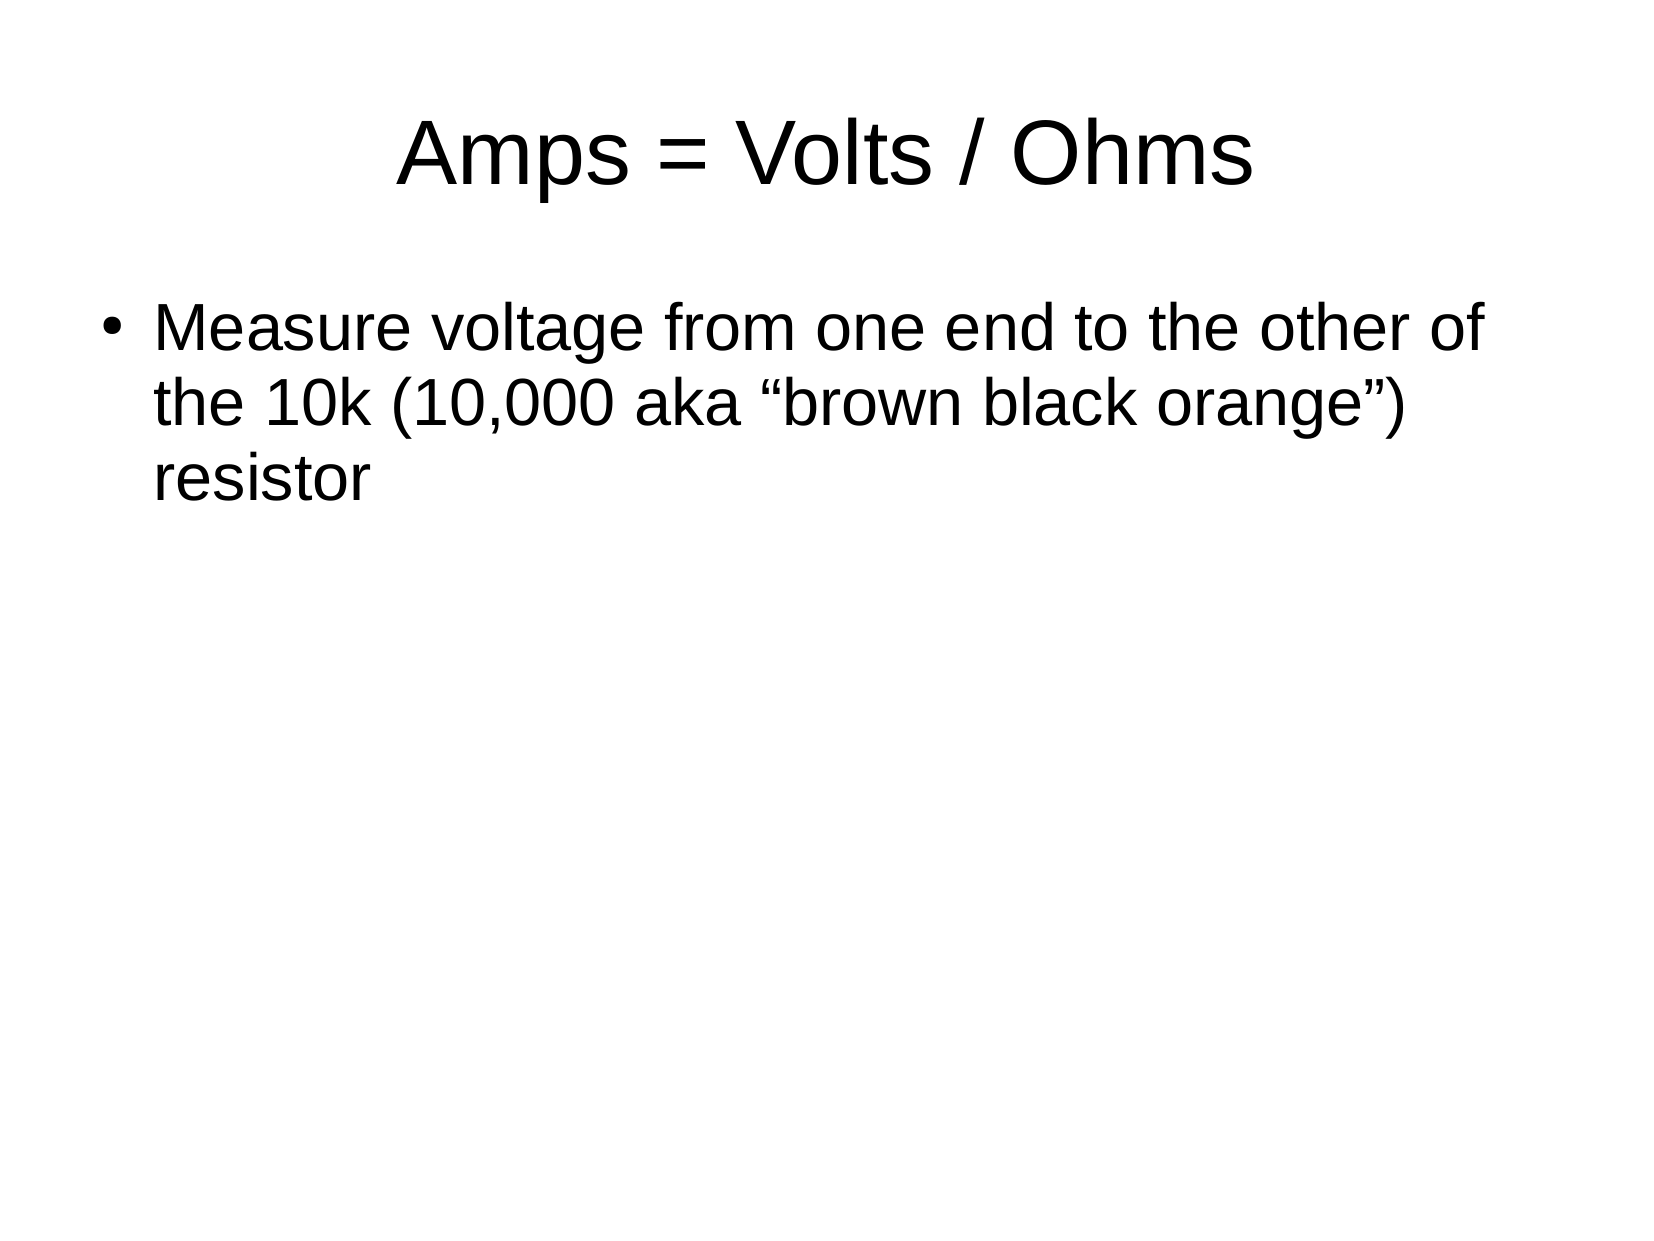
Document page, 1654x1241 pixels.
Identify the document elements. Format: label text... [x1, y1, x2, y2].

title Amps = Volts / Ohms [82, 49, 1571, 257]
list Measure voltage from one end to the other of the 10k (10,000 aka “brown black orange”) resistor [82, 290, 1571, 1010]
